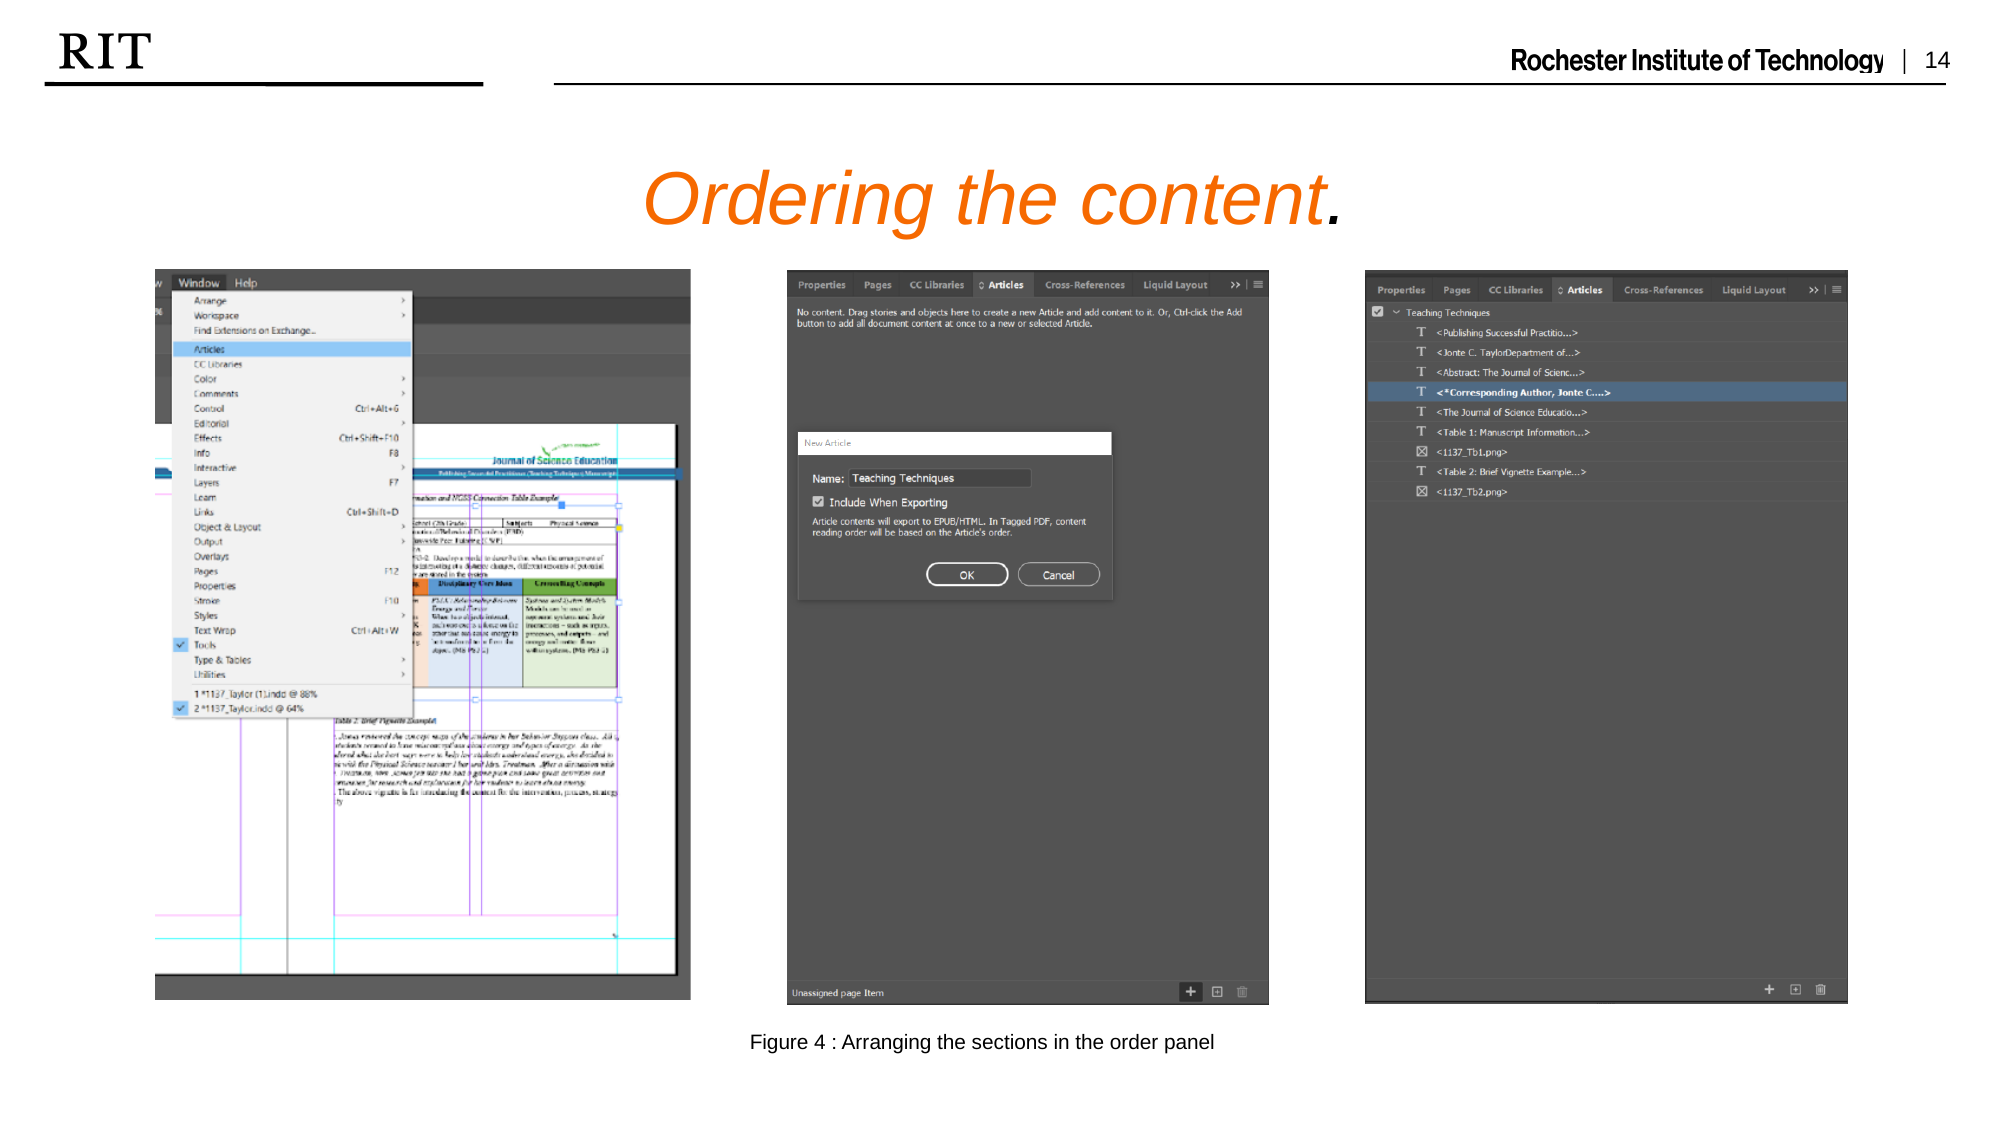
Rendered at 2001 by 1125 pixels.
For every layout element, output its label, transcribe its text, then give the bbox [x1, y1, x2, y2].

picture [1512, 49, 1883, 73]
list Ordering the content. [44, 141, 1946, 295]
picture [58, 32, 151, 69]
text_box Figure 4 : Arranging the sections in the order panel [734, 1020, 1256, 1061]
picture [1365, 270, 1848, 1004]
picture [155, 269, 691, 1000]
picture [787, 270, 1269, 1005]
